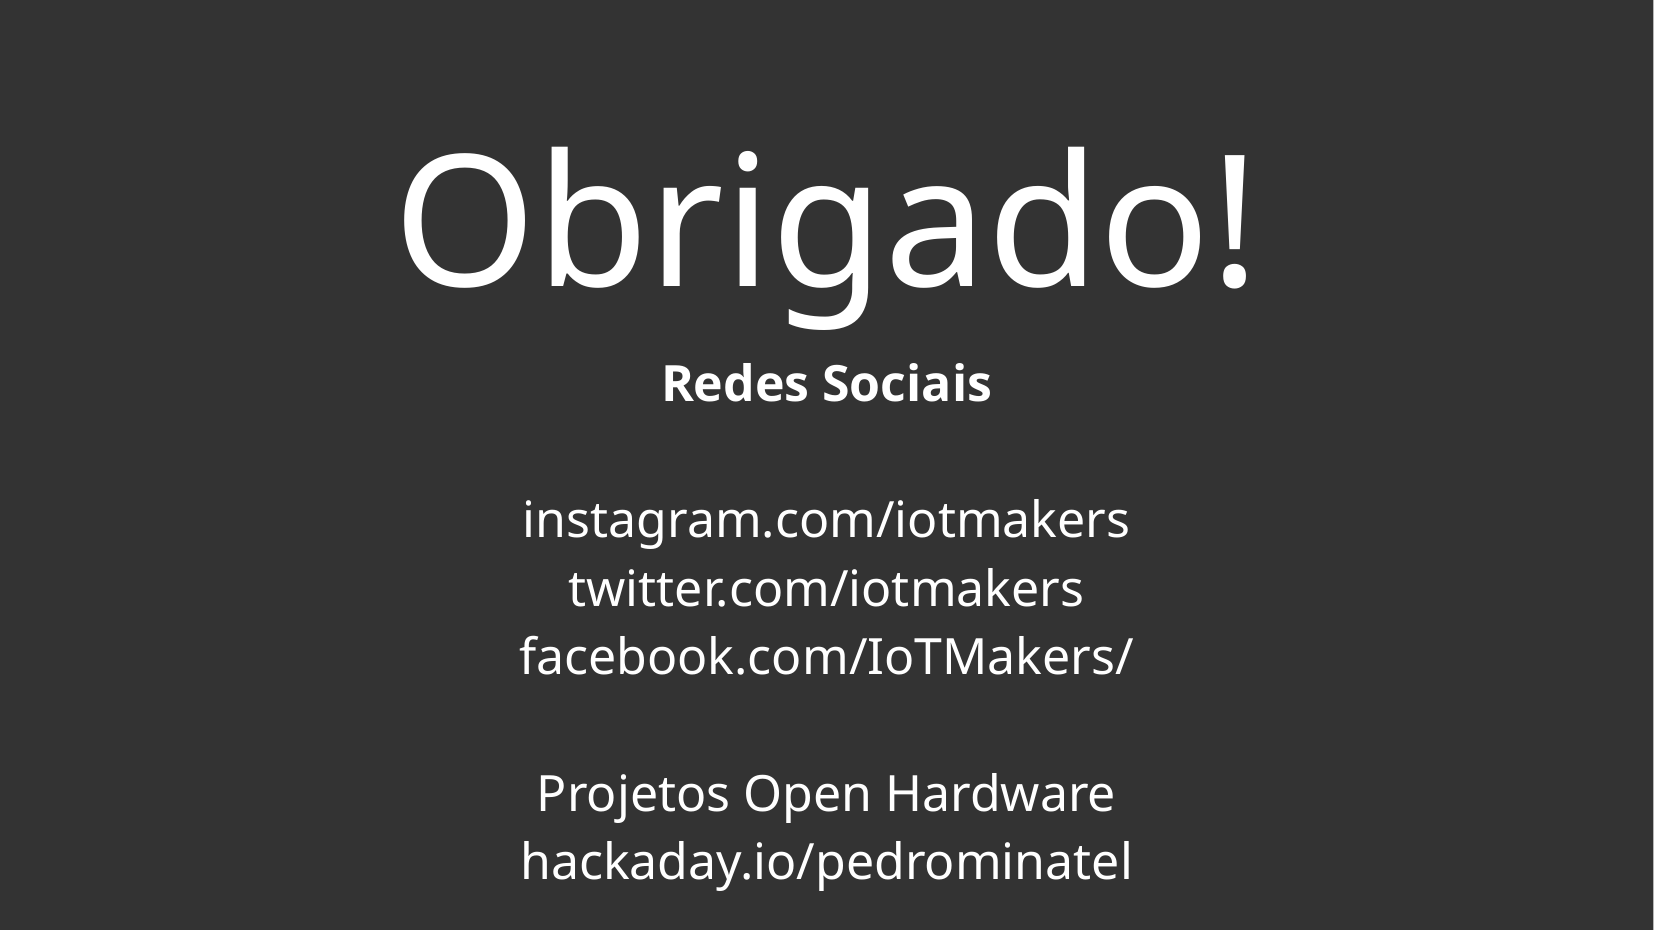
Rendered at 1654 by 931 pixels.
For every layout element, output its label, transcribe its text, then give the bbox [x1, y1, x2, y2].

title Obrigado! [82, 123, 1571, 307]
subtitle Redes Sociais instagram.com/iotmakers twitter.com/iotmakers facebook.com/IoTMakers/ Projetos Open Hardware hackaday.io/pedrominatel [82, 401, 1571, 841]
